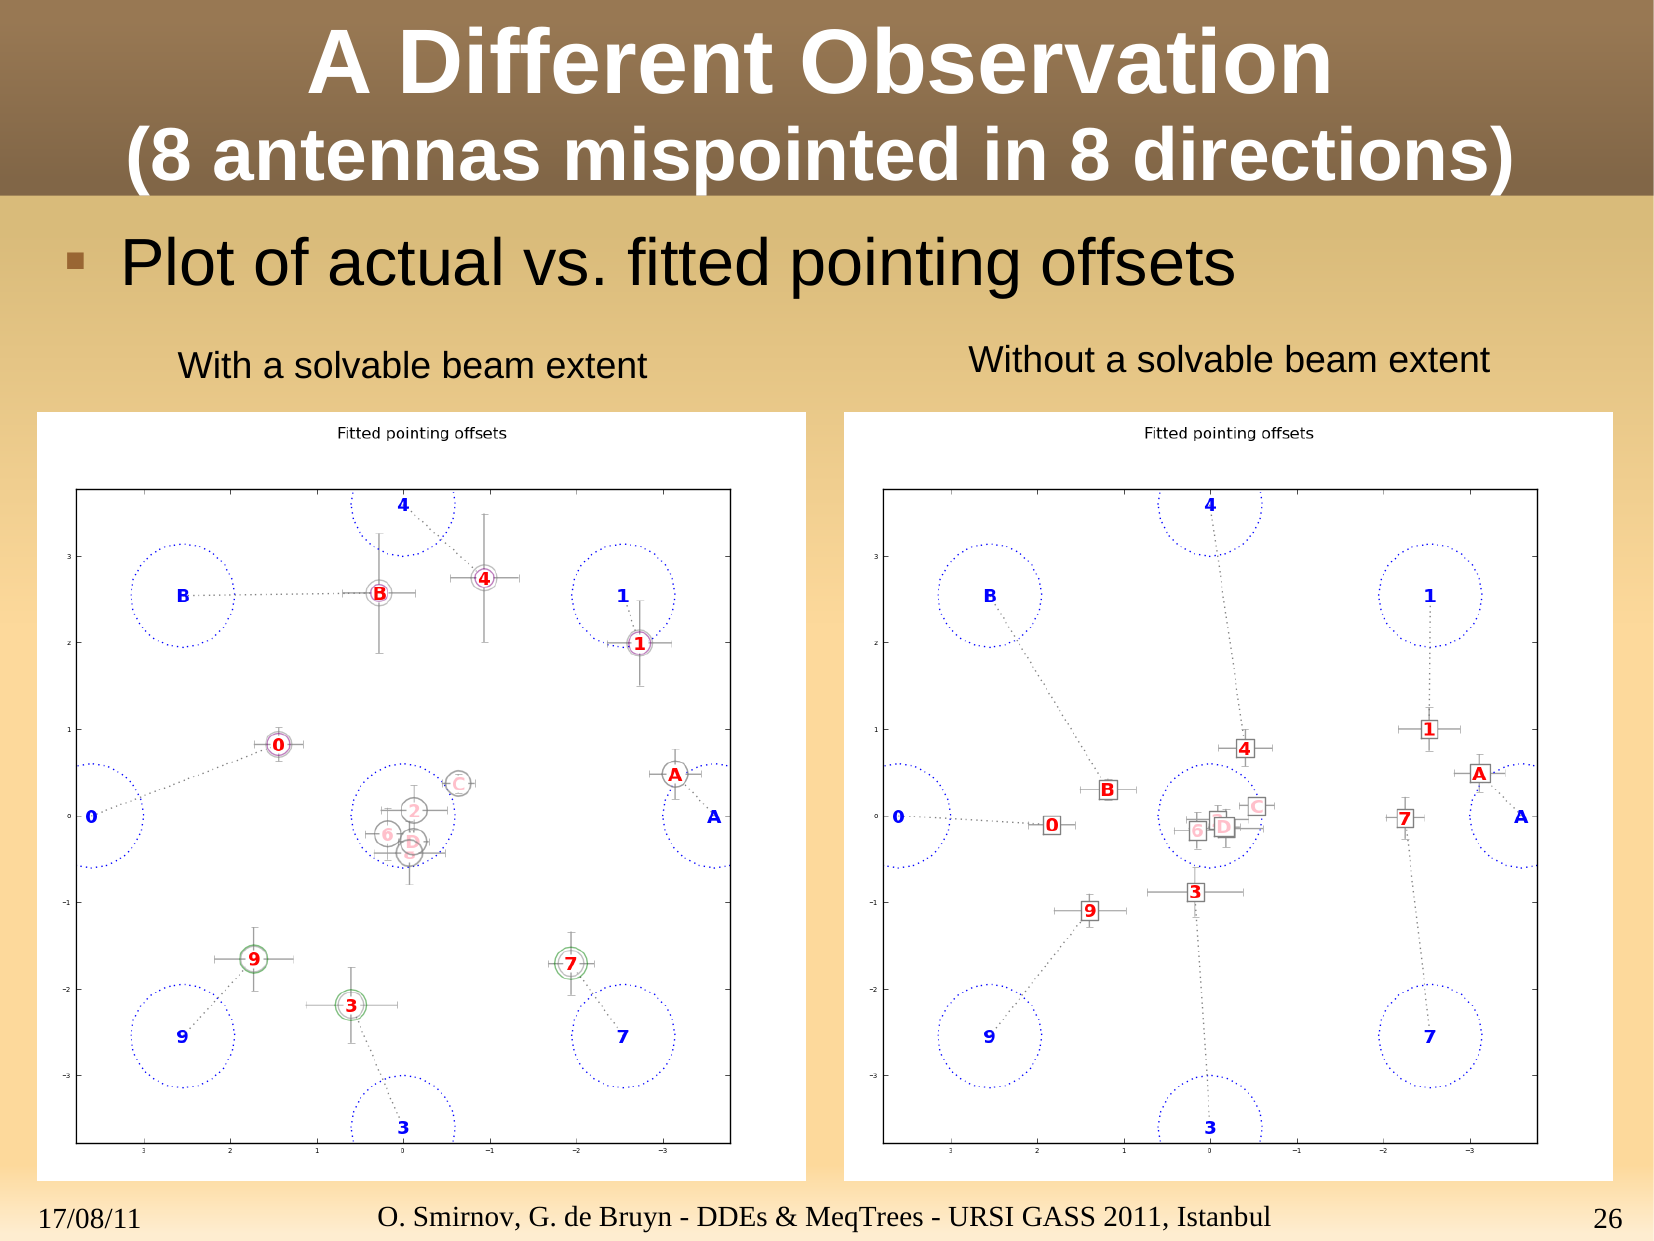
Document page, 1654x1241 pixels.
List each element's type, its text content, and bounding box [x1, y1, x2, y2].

title A Different Observation (8 antennas mispointed in 8 directions) [76, 7, 1565, 200]
text_box Without a solvable beam extent [854, 331, 1605, 389]
text_box With a solvable beam extent [37, 337, 788, 395]
picture [0, 0, 1654, 1241]
list Plot of actual vs. fitted pointing offsets [49, 225, 1538, 1029]
